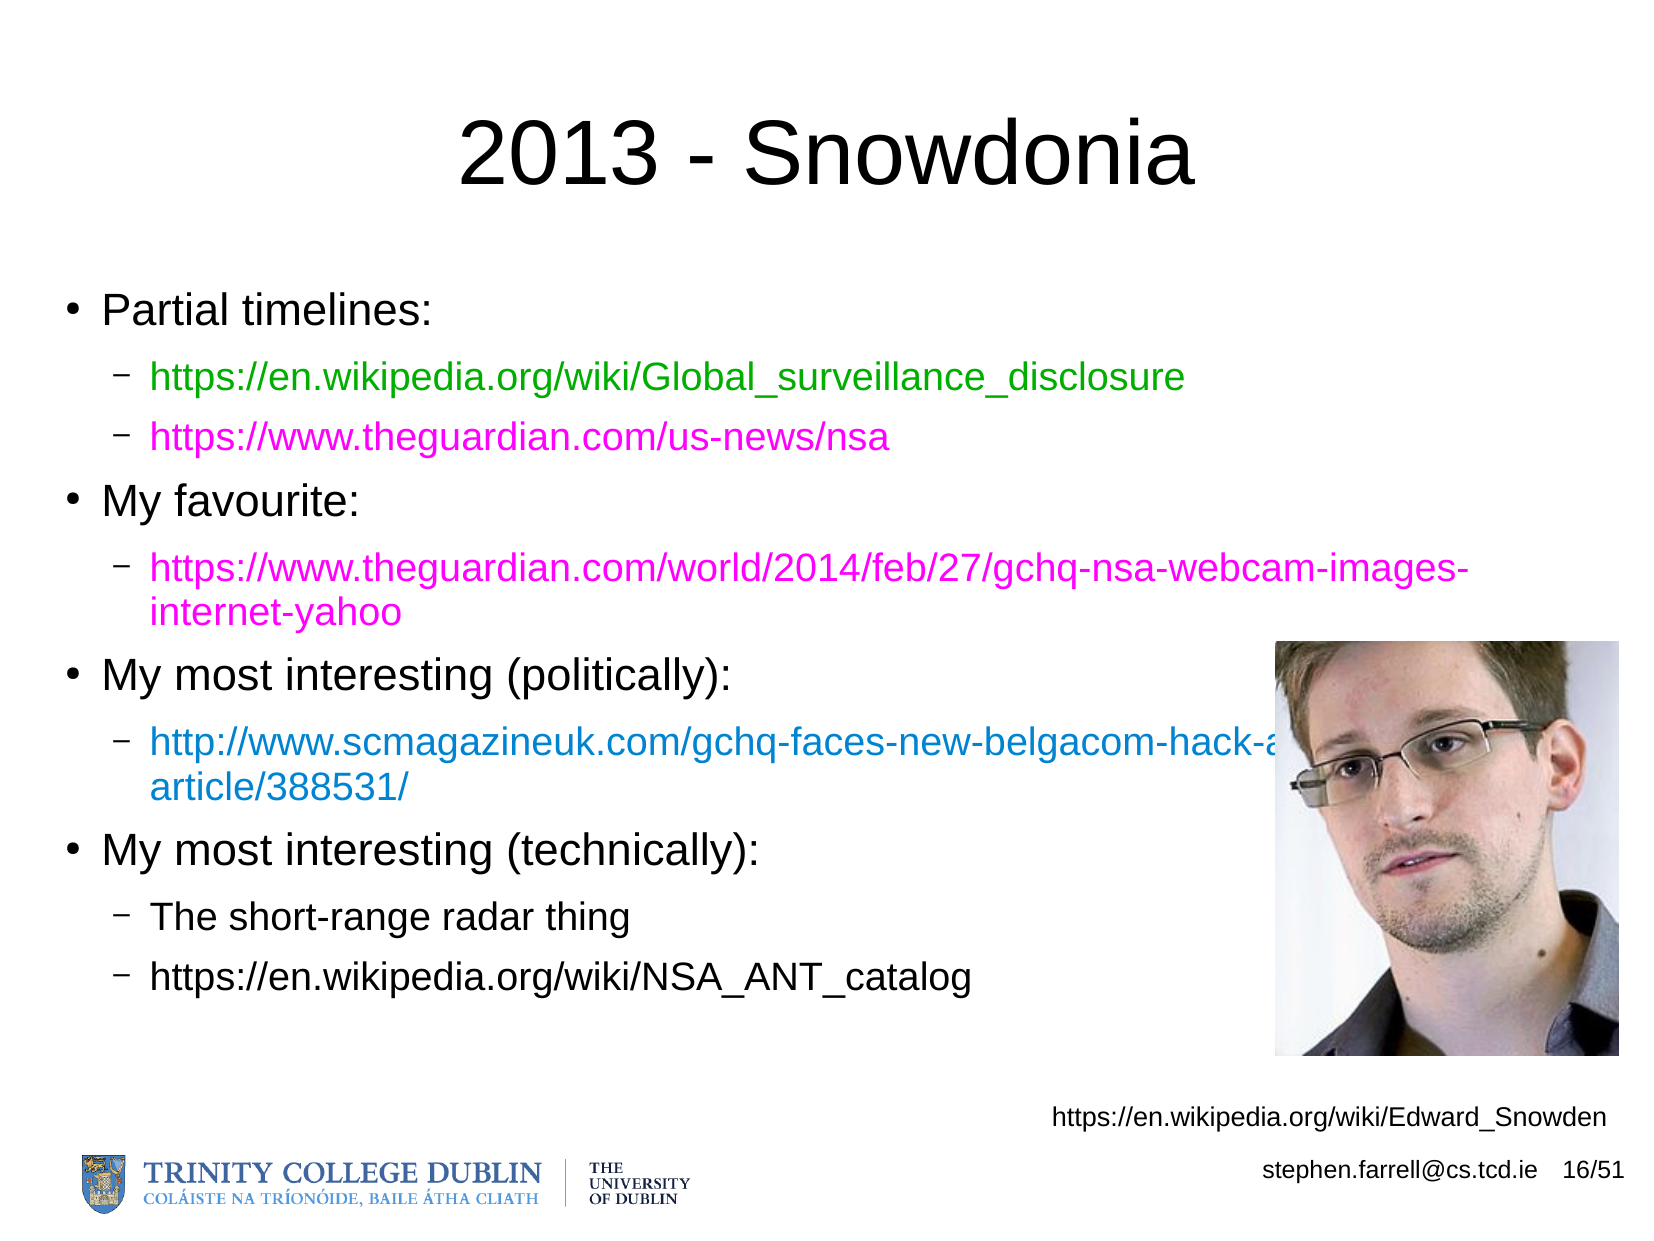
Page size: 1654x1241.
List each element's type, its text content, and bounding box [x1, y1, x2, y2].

text_box https://en.wikipedia.org/wiki/Edward_Snowden [1037, 1095, 1626, 1152]
list Partial timelines: https://en.wikipedia.org/wiki/Global_surveillance_disclosure https://www.theguardian.com/us-news/nsa My favourite: https://www.theguardian.com/world/2014/feb/27/gchq-nsa-webcam-images-internet-yahoo My most interesting (politically): http://www.scmagazineuk.com/gchq-faces-new-belgacom-hack-allegations/article/388531/ My most interesting (technically): The short-range radar thing https://en.wikipedia.org/wiki/NSA_ANT_catalog [53, 284, 1542, 1004]
title 2013 - Snowdonia [82, 49, 1571, 257]
picture [82, 1155, 694, 1214]
picture [1275, 641, 1619, 1056]
